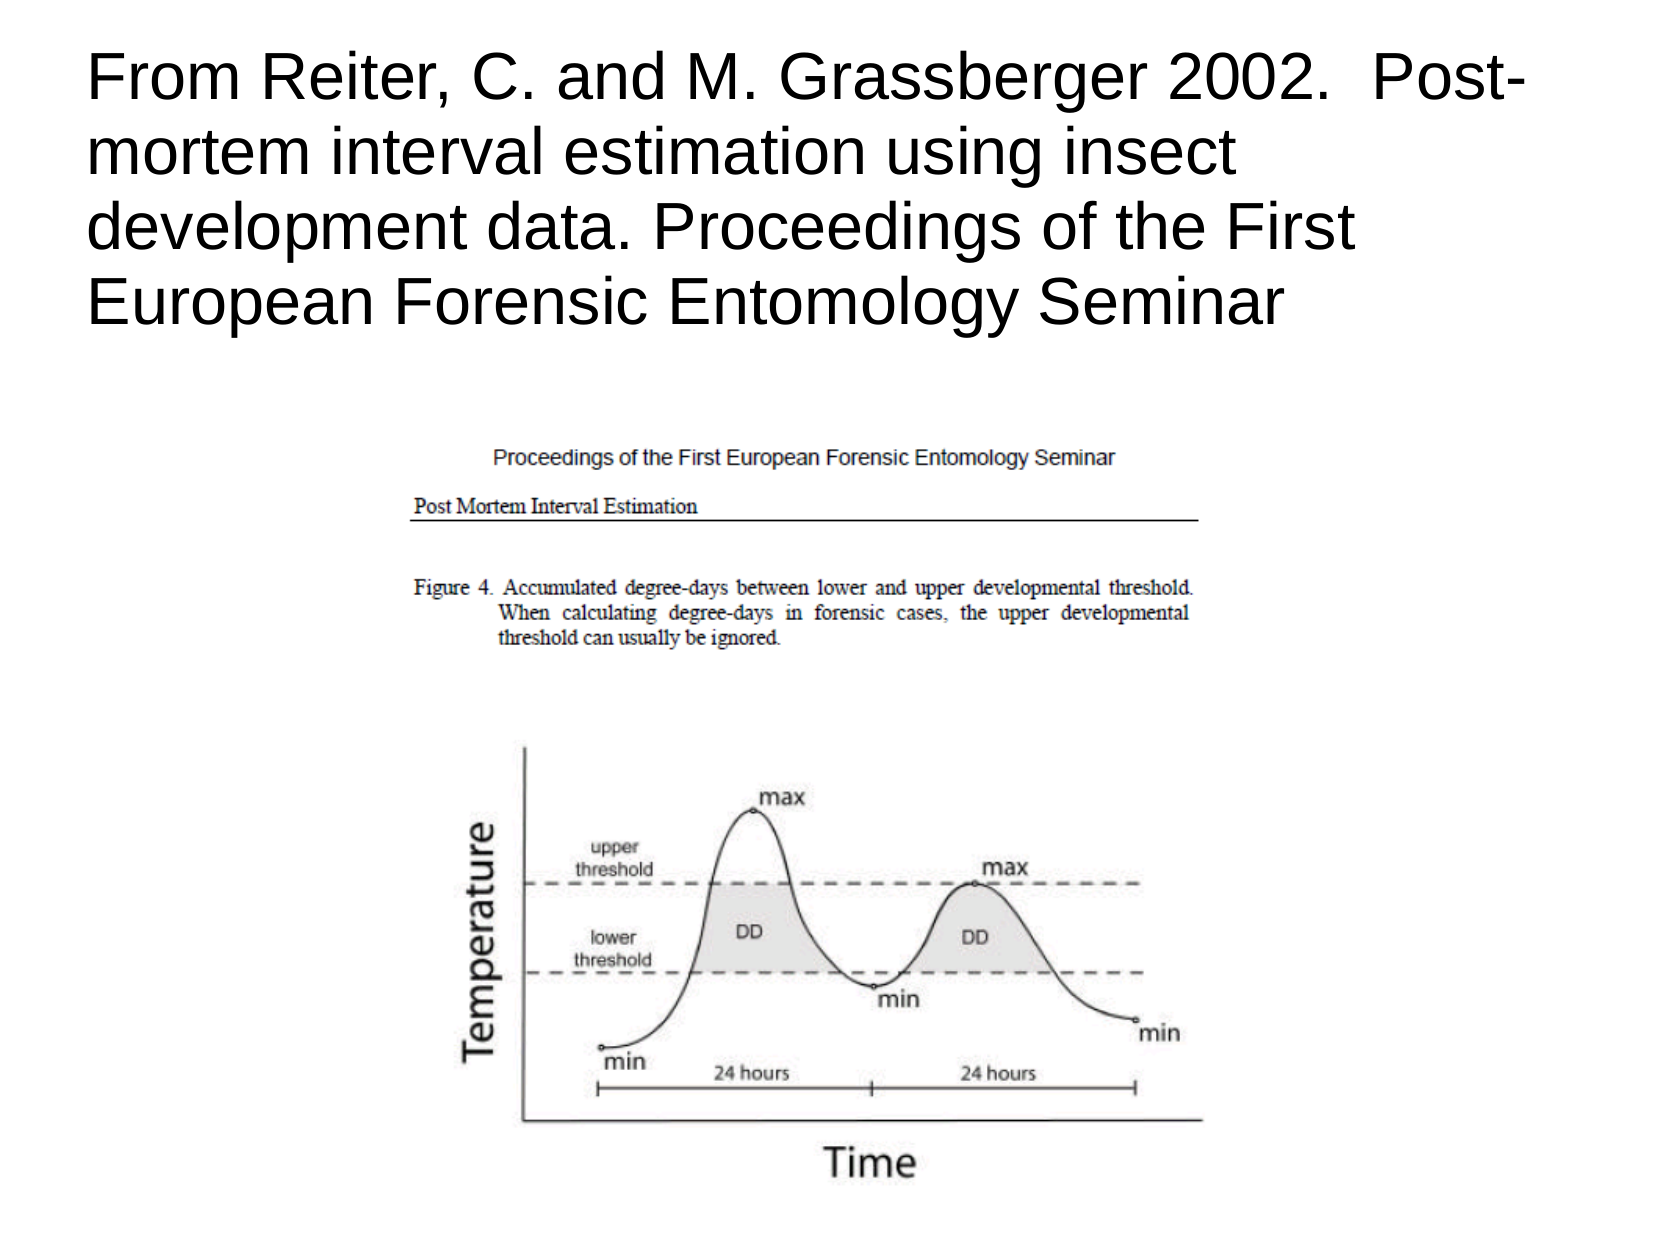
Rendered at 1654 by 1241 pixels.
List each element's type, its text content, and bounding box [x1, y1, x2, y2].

title From Reiter, C. and M. Grassberger 2002. Post-mortem interval estimation using insect development data. Proceedings of the First European Forensic Entomology Seminar [86, 40, 1576, 338]
picture [390, 420, 1276, 1201]
